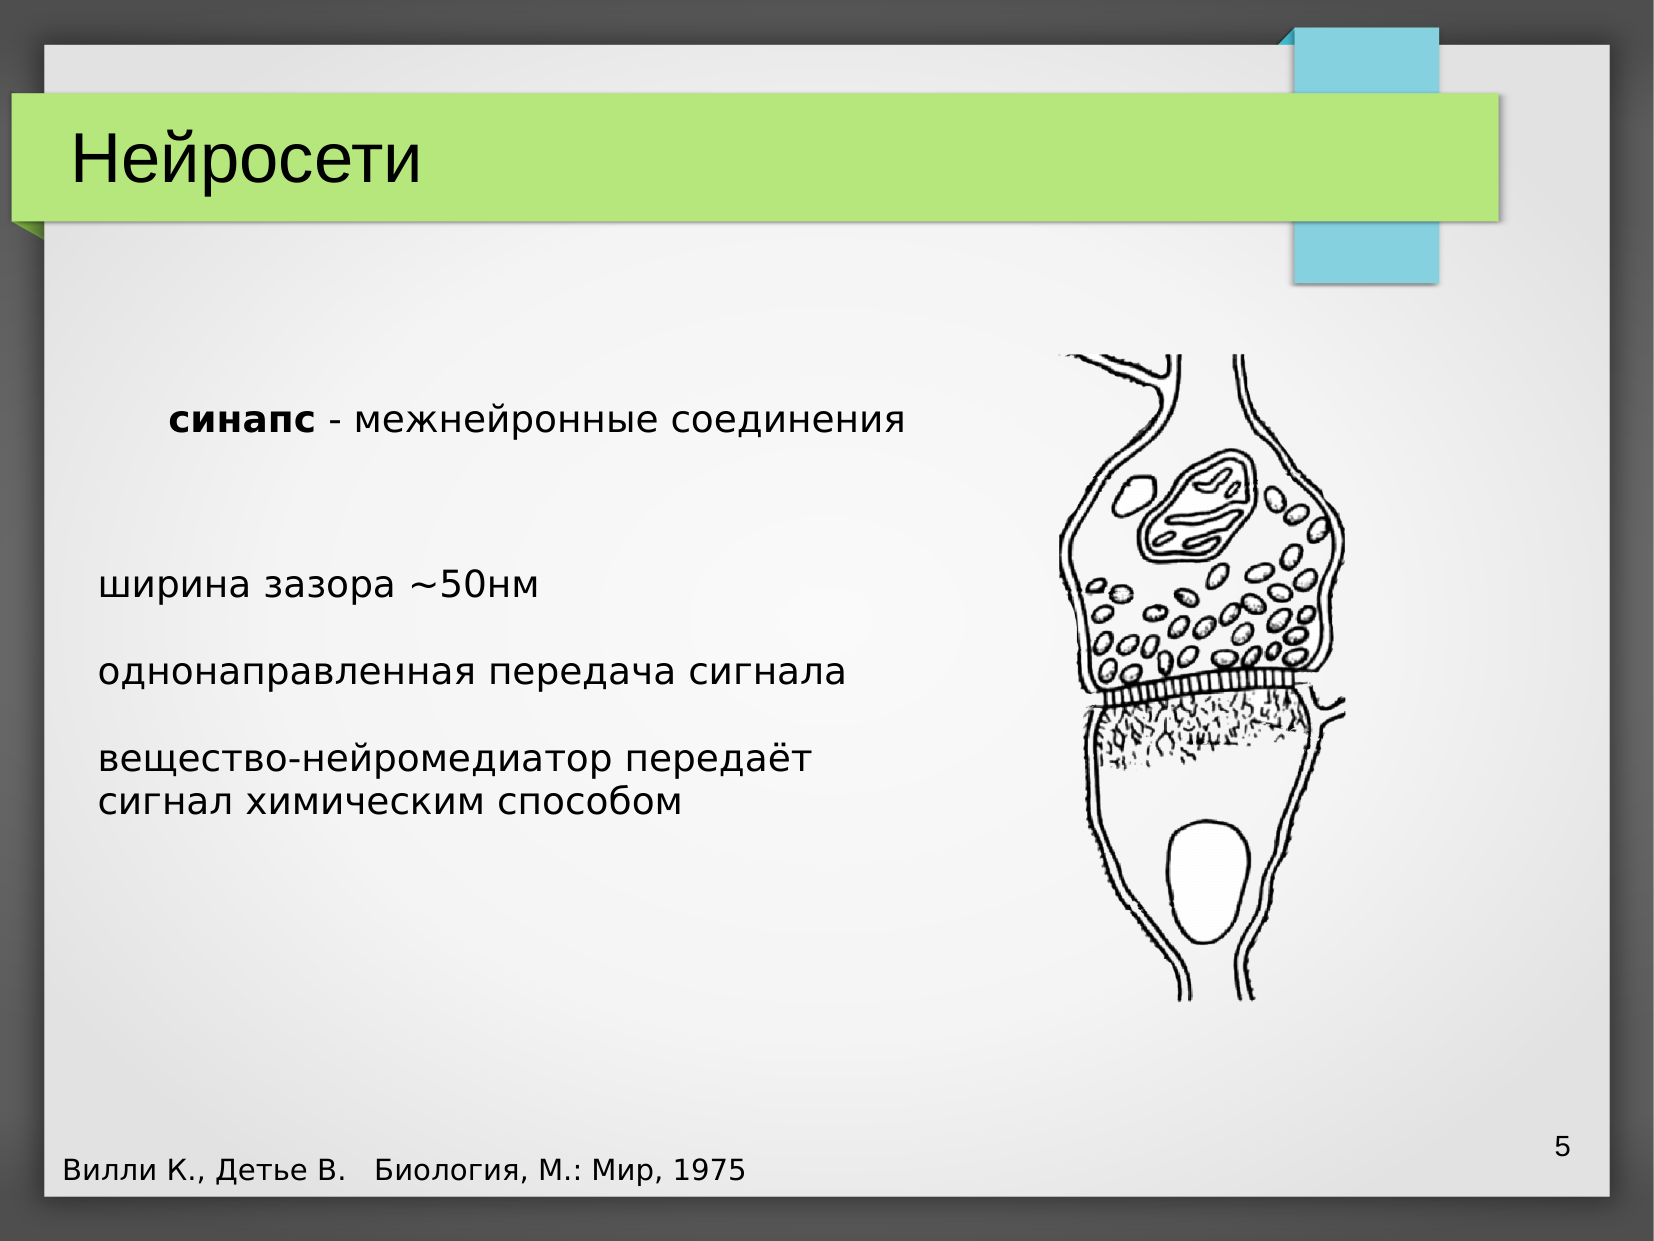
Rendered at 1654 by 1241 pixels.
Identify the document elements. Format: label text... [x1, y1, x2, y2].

text_box синапс - межнейронные соединения [153, 390, 957, 449]
text_box ширина зазора ~50нм однонаправленная передача сигнала вещество-нейромедиатор передаёт сигнал химическим способом [82, 555, 922, 832]
text_box Вилли К., Детье В. Биология, М.: Мир, 1975 [47, 1145, 772, 1195]
picture [0, 0, 1654, 1241]
title Нейросети [70, 118, 1205, 199]
